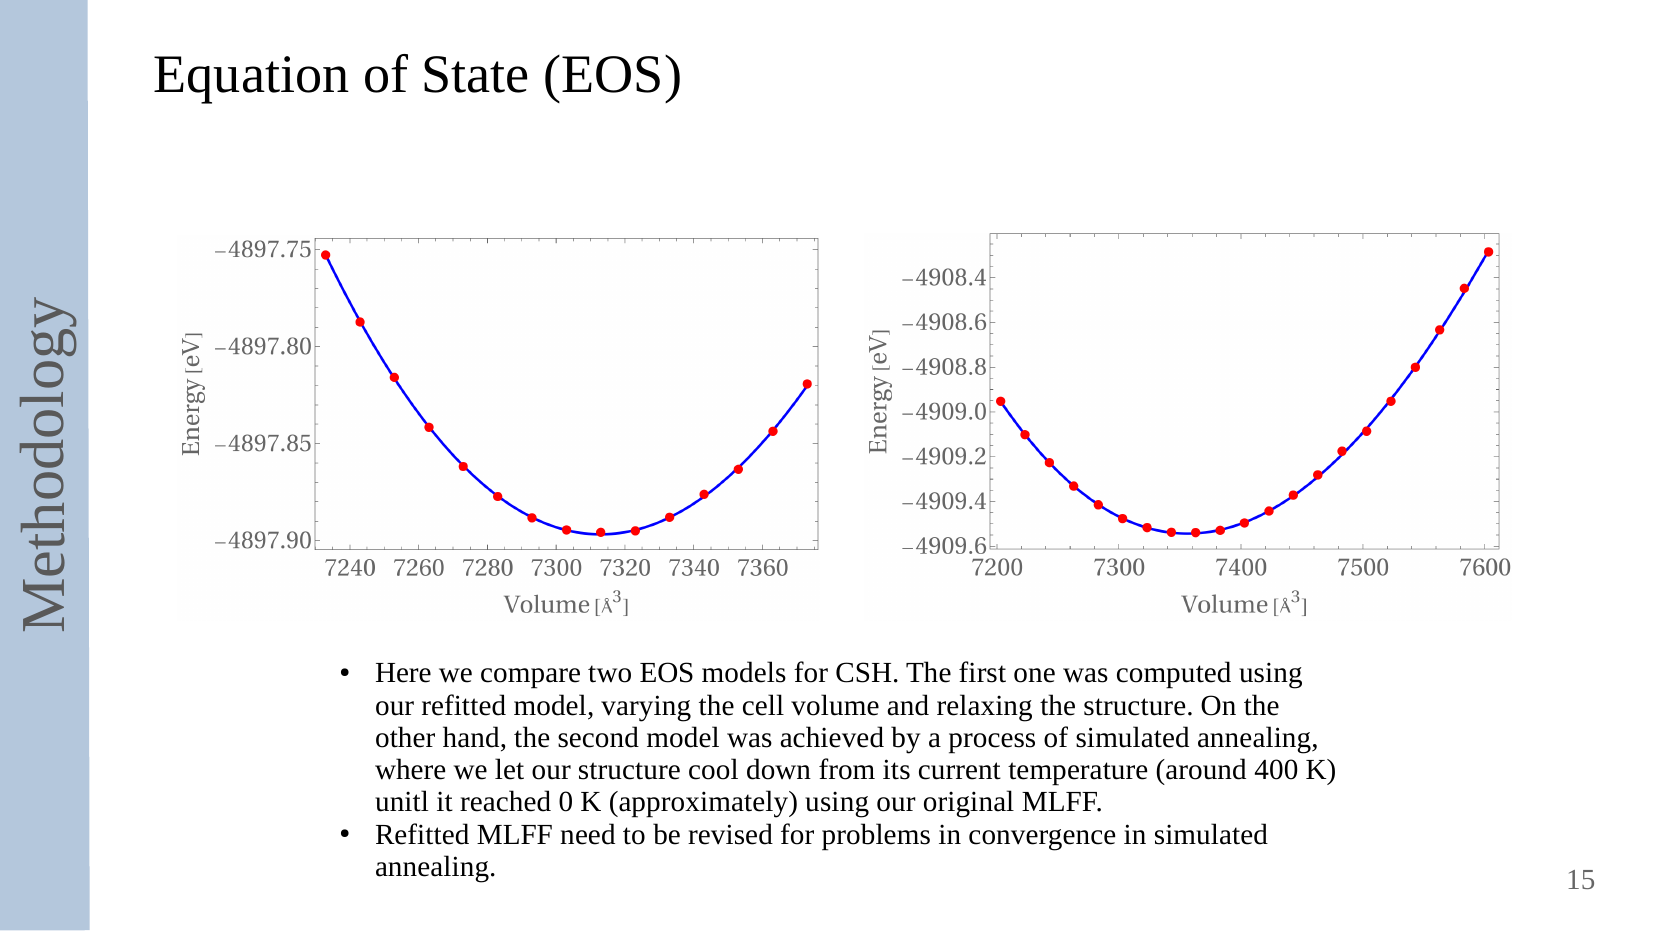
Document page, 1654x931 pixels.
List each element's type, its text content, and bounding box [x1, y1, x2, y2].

title Methodology [0, 0, 90, 931]
title Equation of State (EOS) [153, 23, 1607, 125]
picture [177, 235, 820, 621]
picture [864, 233, 1512, 621]
text_box Here we compare two EOS models for CSH. The first one was computed using our refitted model, varying the cell volume and relaxing the structure. On the other hand, the second model was achieved by a process of simulated annealing, where we let our structure cool down from its current temperature (around 400 K) unitl it reached 0 K (approximately) using our original MLFF. Refitted MLFF need to be revised for problems in convergence in simulated annealing. [324, 649, 1359, 891]
